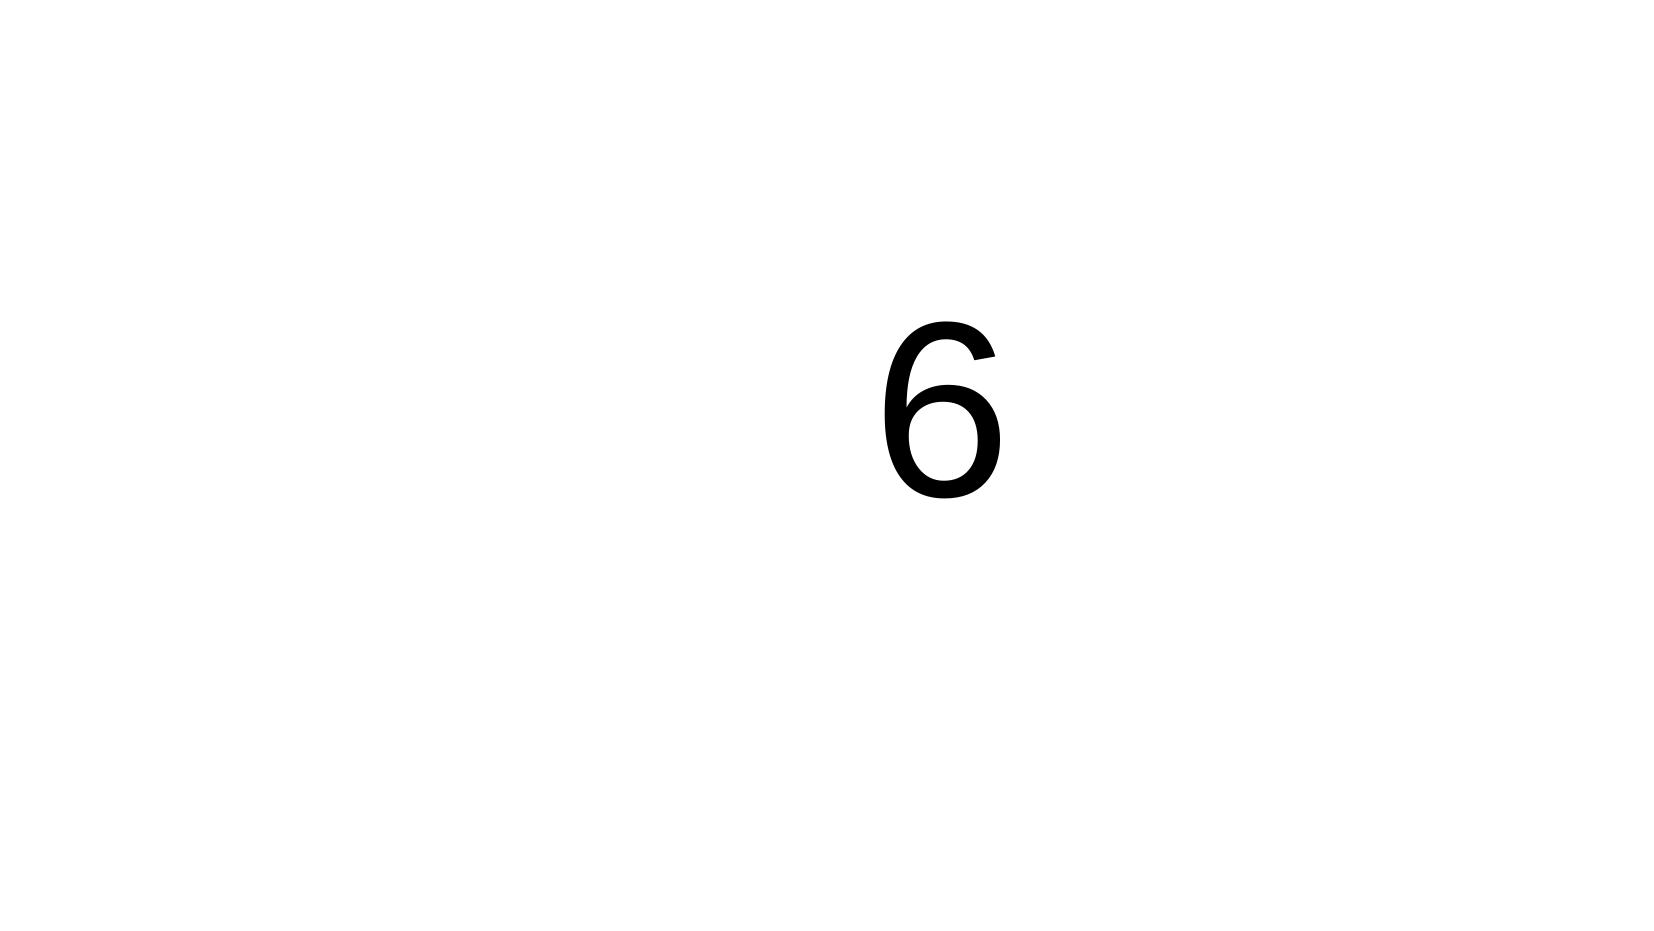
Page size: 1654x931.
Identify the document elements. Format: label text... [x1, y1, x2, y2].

title 6 [474, 250, 1409, 571]
